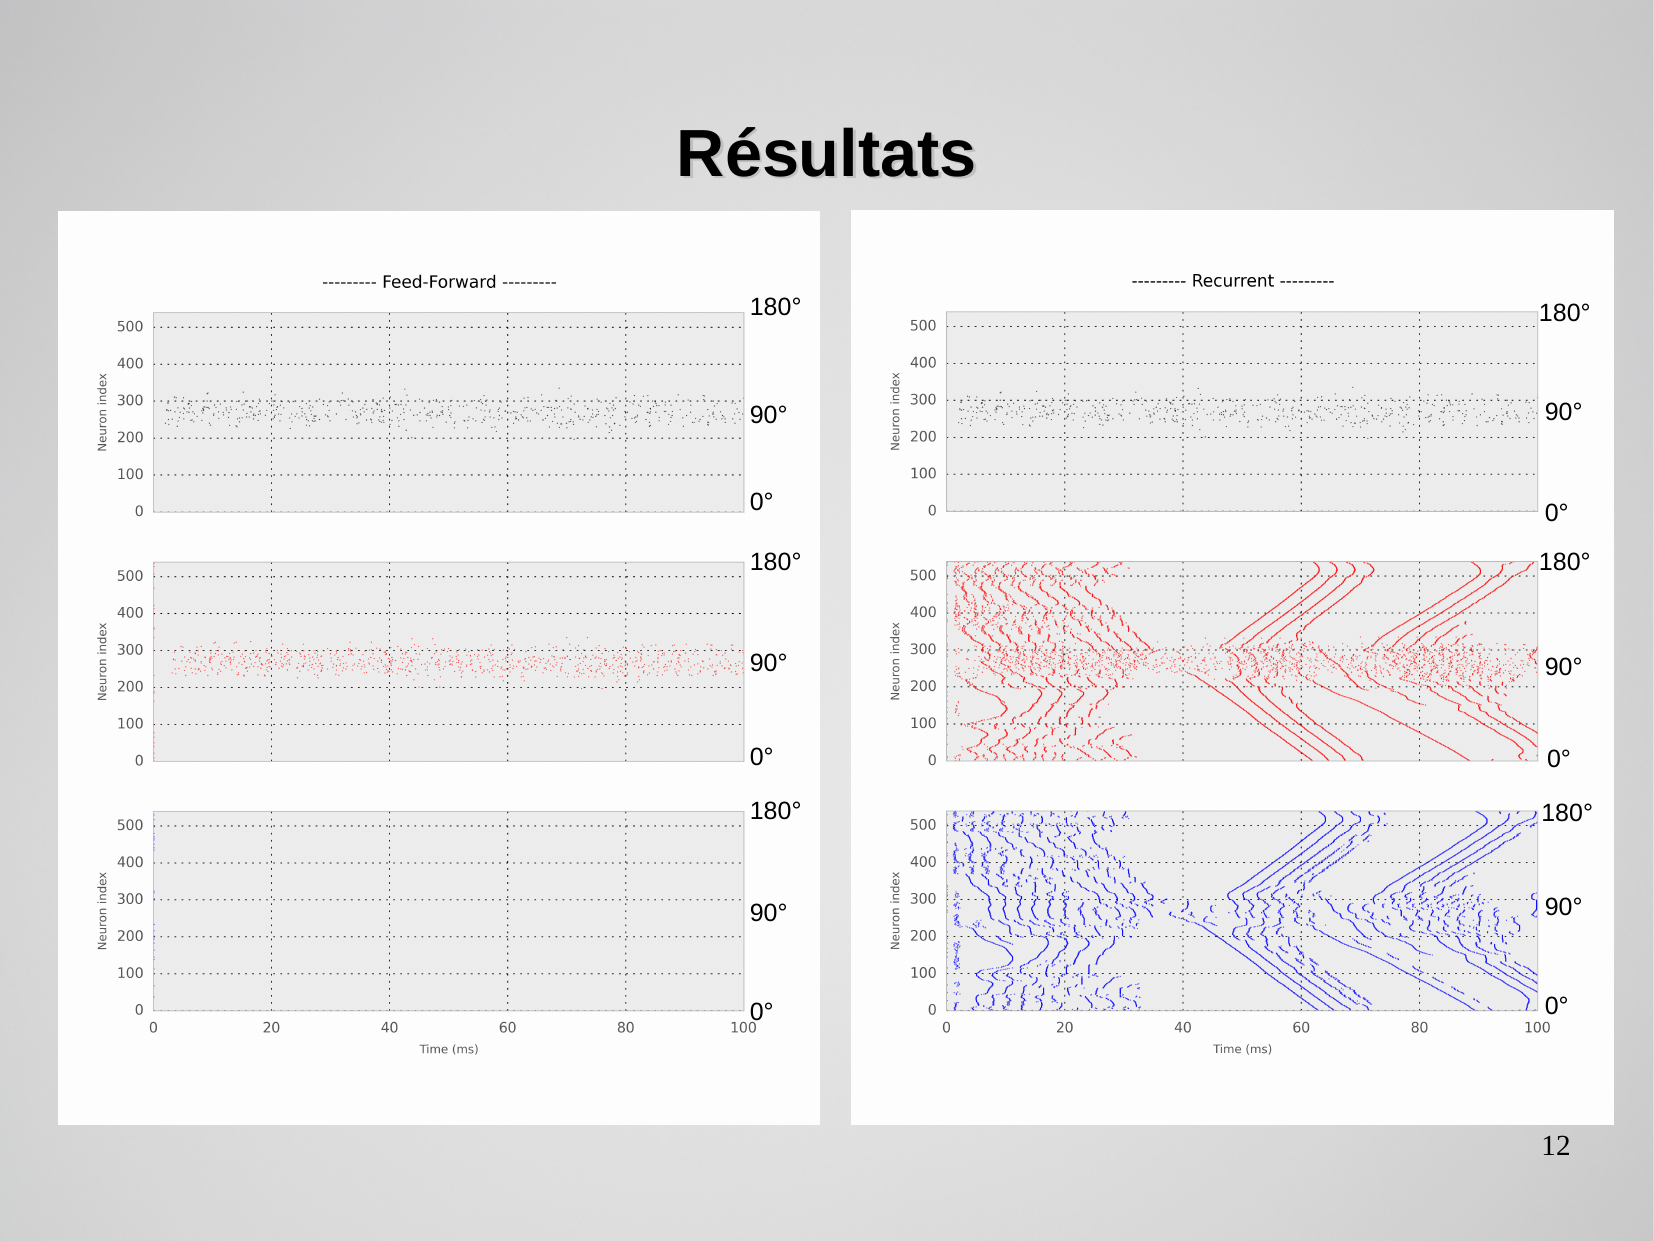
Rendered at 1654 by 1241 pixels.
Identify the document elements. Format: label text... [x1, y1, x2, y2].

text_box 0° [1532, 737, 1654, 798]
text_box 180° [735, 796, 886, 850]
text_box 180° [735, 285, 886, 346]
text_box 90° [1530, 390, 1654, 436]
text_box 90° [1530, 645, 1654, 691]
text_box 180° [1524, 540, 1654, 601]
text_box 180° [1524, 290, 1654, 351]
text_box 180° [735, 541, 886, 601]
text_box 0° [735, 735, 886, 796]
text_box 0° [1530, 491, 1654, 552]
text_box 0° [735, 990, 886, 1051]
text_box 180° [1526, 791, 1654, 852]
title Résultats [82, 49, 1571, 257]
text_box 90° [1530, 885, 1654, 931]
text_box 0° [1530, 984, 1654, 1045]
text_box 90° [735, 641, 886, 687]
text_box 90° [735, 393, 886, 439]
text_box 90° [735, 890, 886, 936]
text_box 0° [735, 480, 886, 541]
picture [0, 0, 1654, 1241]
